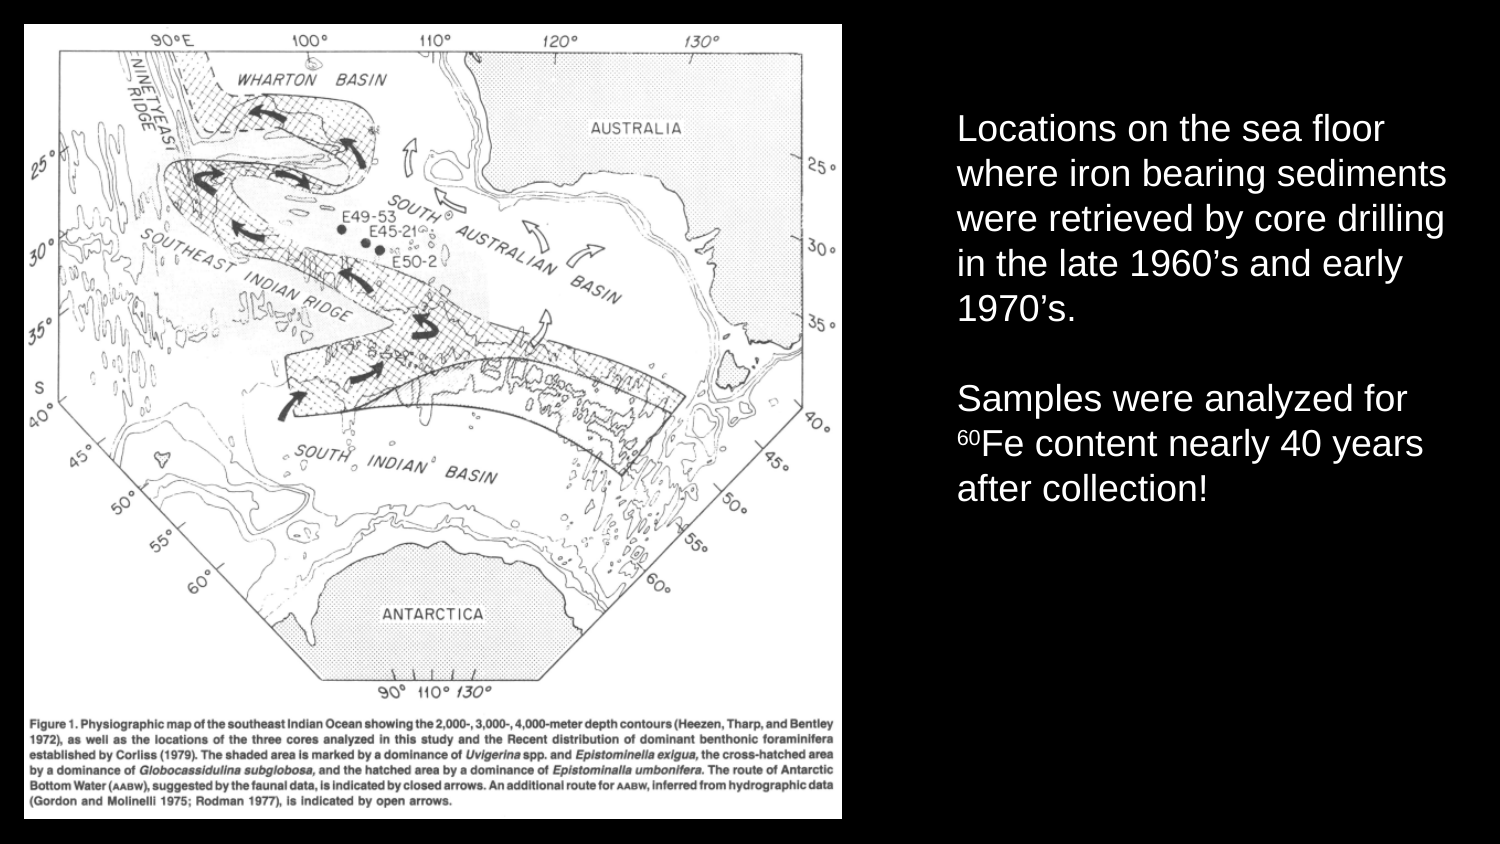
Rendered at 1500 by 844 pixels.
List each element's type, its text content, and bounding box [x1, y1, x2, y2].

text_box “Eltanin” Core sample locations from three cruises E45, E49 and E50. [906, 50, 1447, 234]
text_box Locations on the sea floor where iron bearing sediments were retrieved by core drilling in the late 1960’s and early 1970’s. Samples were analyzed for 60Fe content nearly 40 years after collection! [941, 89, 1475, 785]
picture [24, 24, 842, 819]
